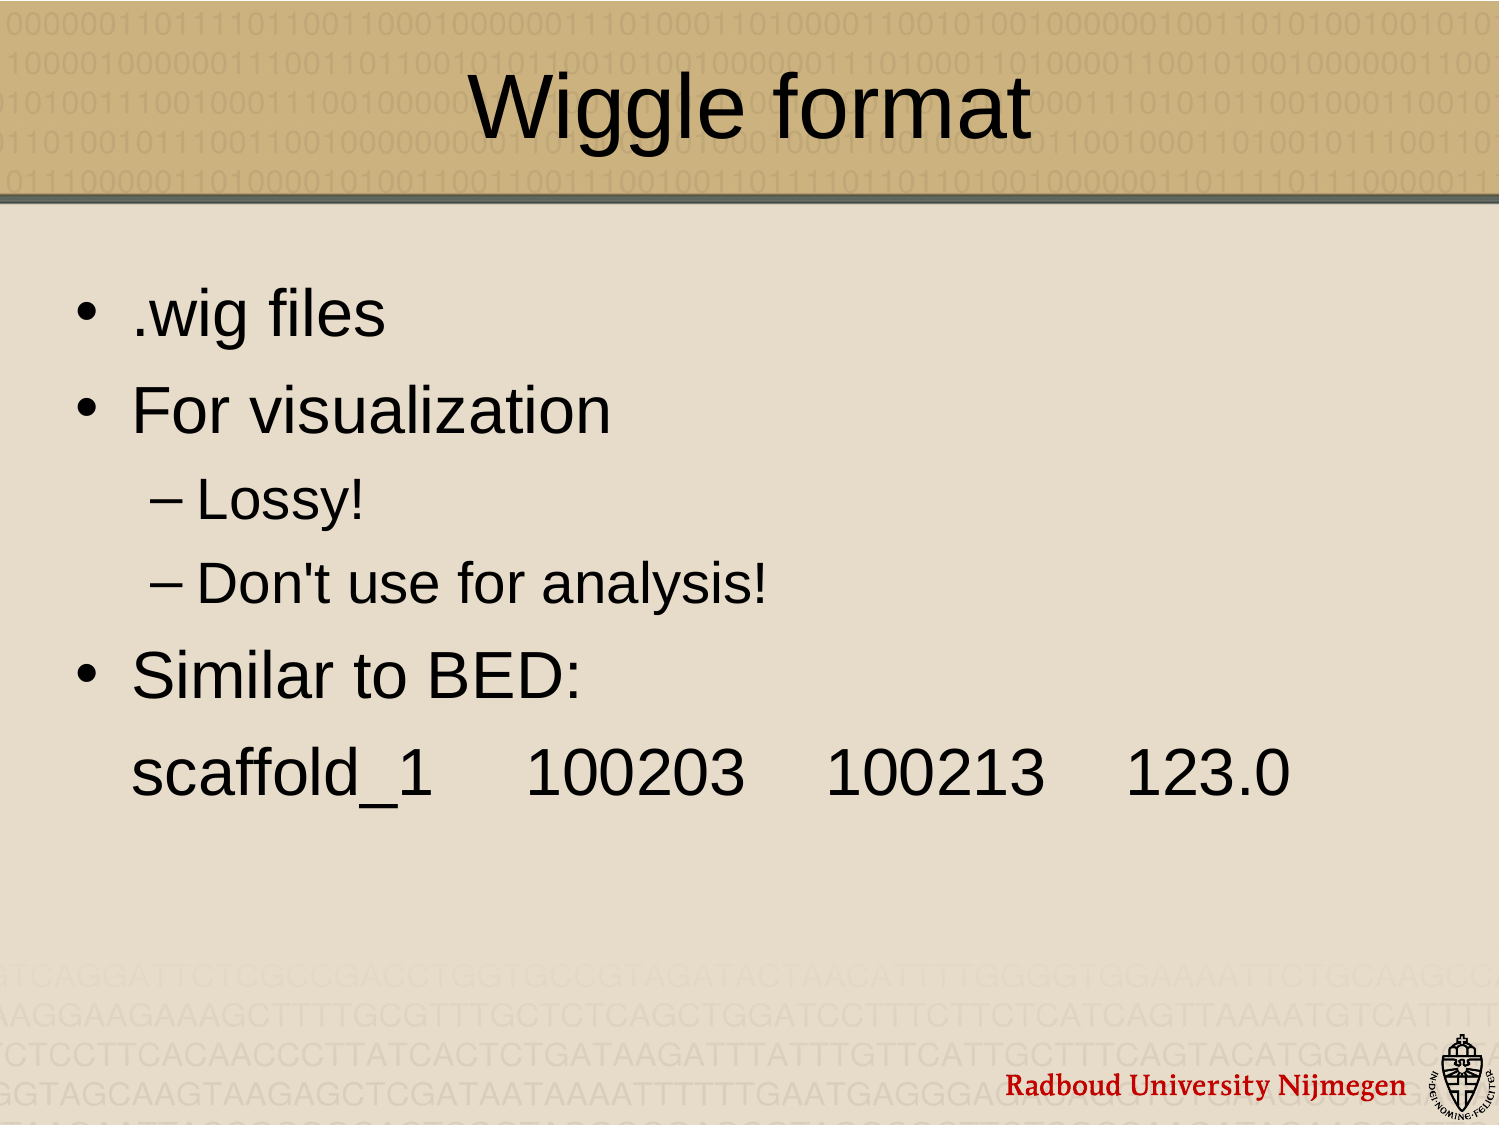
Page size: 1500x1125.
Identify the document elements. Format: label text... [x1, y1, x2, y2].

picture [0, 1, 1500, 1125]
title Wiggle format [75, 7, 1425, 196]
list .wig files For visualization Lossy! Don't use for analysis! Similar to BED: scaffold_1 100203 100213 123.0 [75, 270, 1426, 1013]
